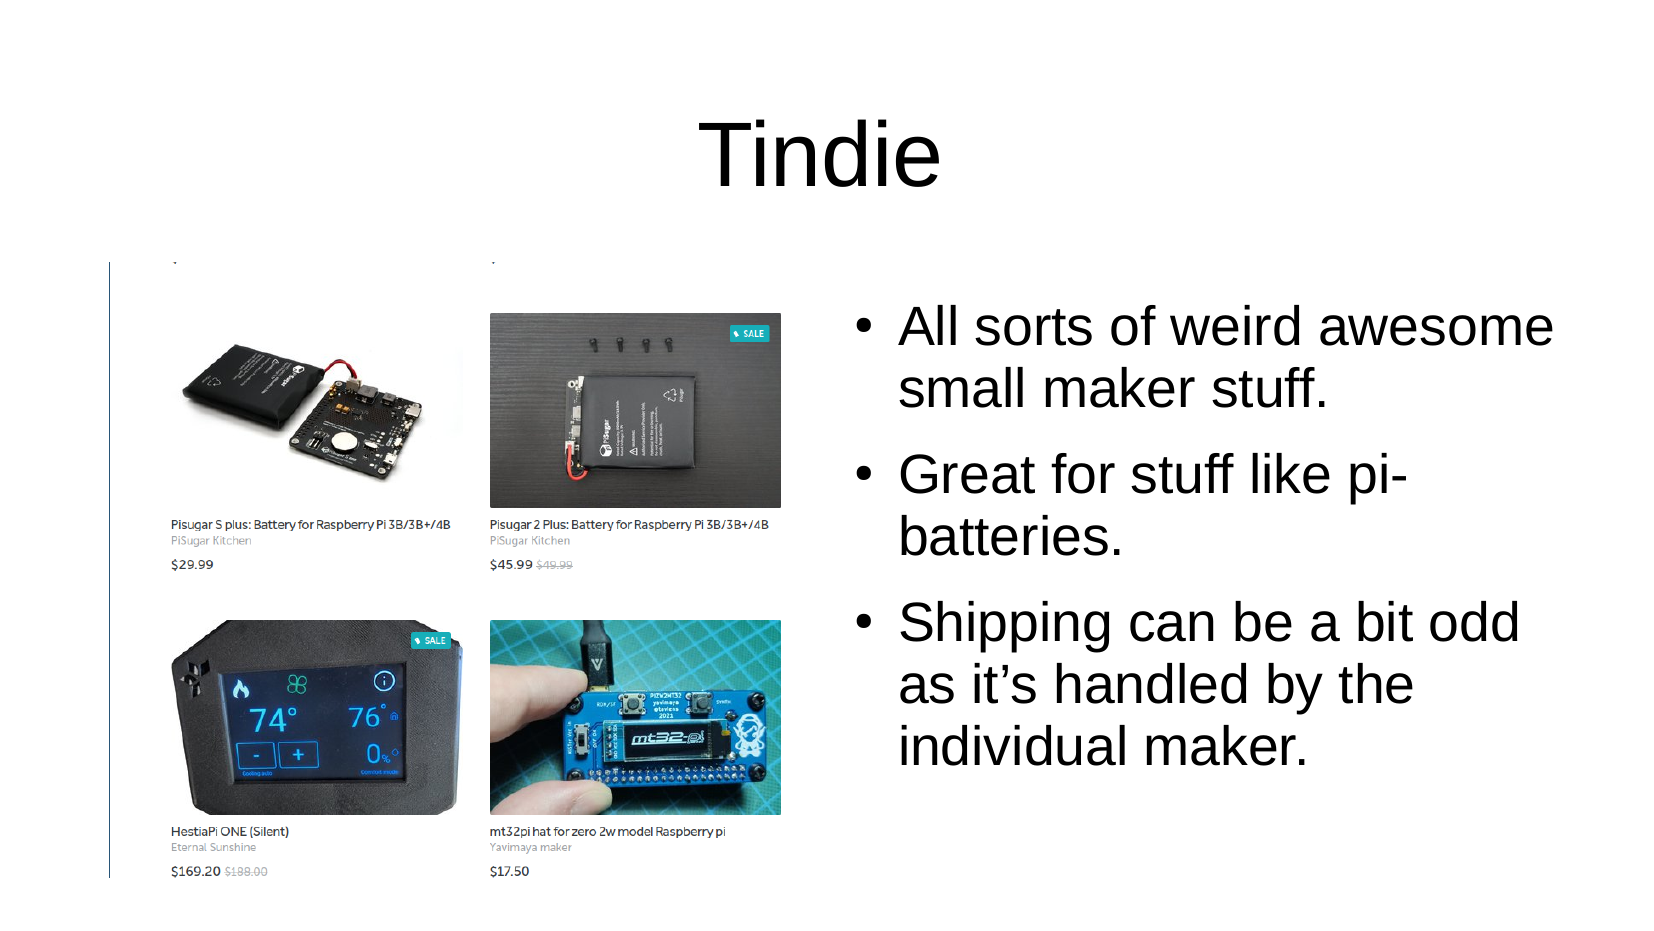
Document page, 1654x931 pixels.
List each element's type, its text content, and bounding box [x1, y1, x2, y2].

picture [109, 262, 826, 878]
title Tindie [76, 76, 1565, 233]
list All sorts of weird awesome small maker stuff. Great for stuff like pi-batteries. Shipping can be a bit odd as it’s handled by the individual maker. [839, 295, 1566, 835]
